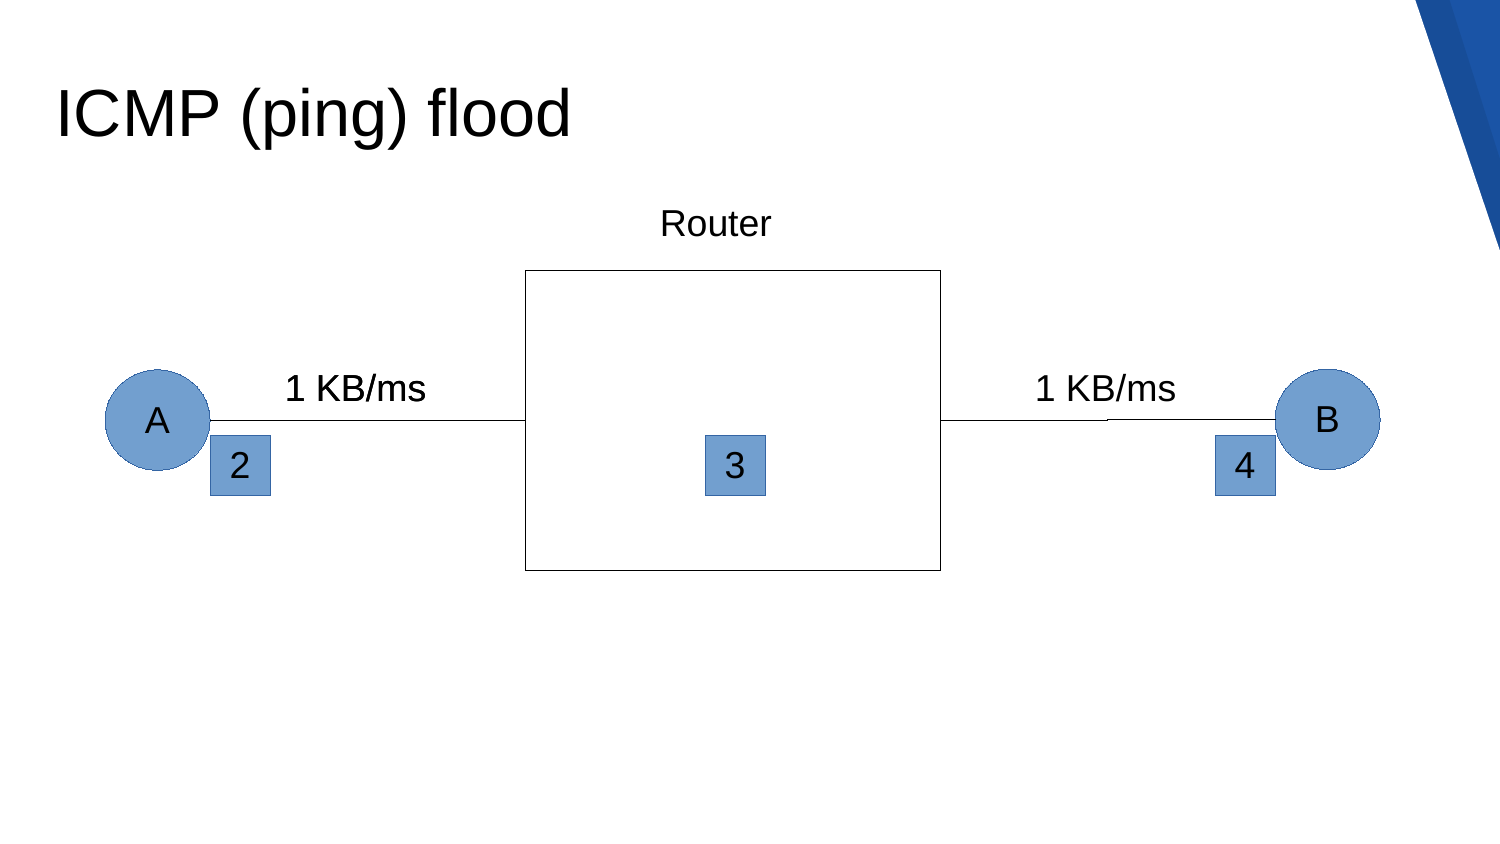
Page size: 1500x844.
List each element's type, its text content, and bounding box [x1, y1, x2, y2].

text_box 2 [210, 435, 271, 496]
text_box 4 [1215, 435, 1276, 496]
text_box 1 KB/ms [270, 360, 442, 417]
text_box 1 KB/ms [1020, 360, 1192, 417]
text_box B [1275, 369, 1381, 470]
text_box [525, 270, 941, 571]
text_box Router [645, 195, 787, 252]
text_box A [105, 369, 211, 471]
text_box 3 [705, 435, 766, 496]
title ICMP (ping) flood [40, 97, 829, 166]
